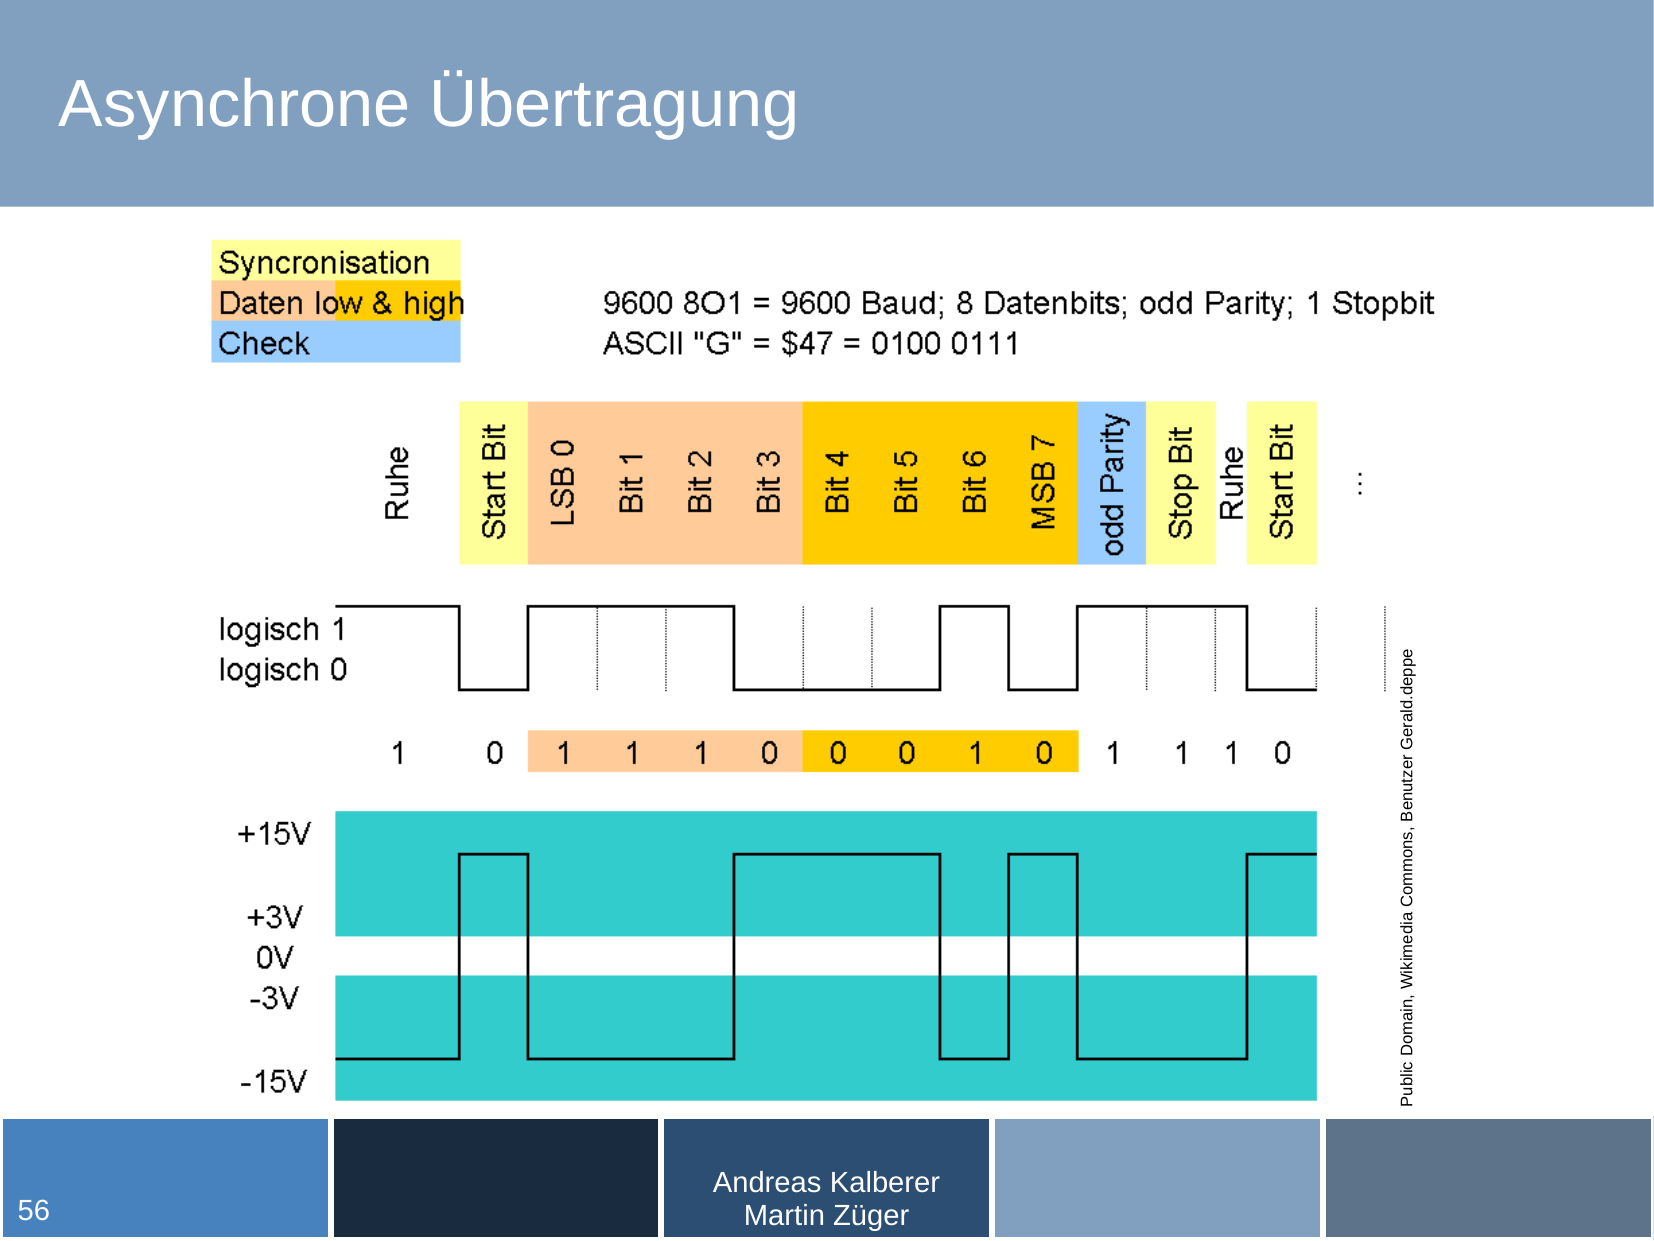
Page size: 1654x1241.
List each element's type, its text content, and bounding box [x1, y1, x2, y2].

text_box Public Domain, Wikimedia Commons, Benutzer Gerald.deppe [1389, 513, 1424, 1123]
title Asynchrone Übertragung [59, 29, 1595, 178]
picture [209, 232, 1441, 1109]
